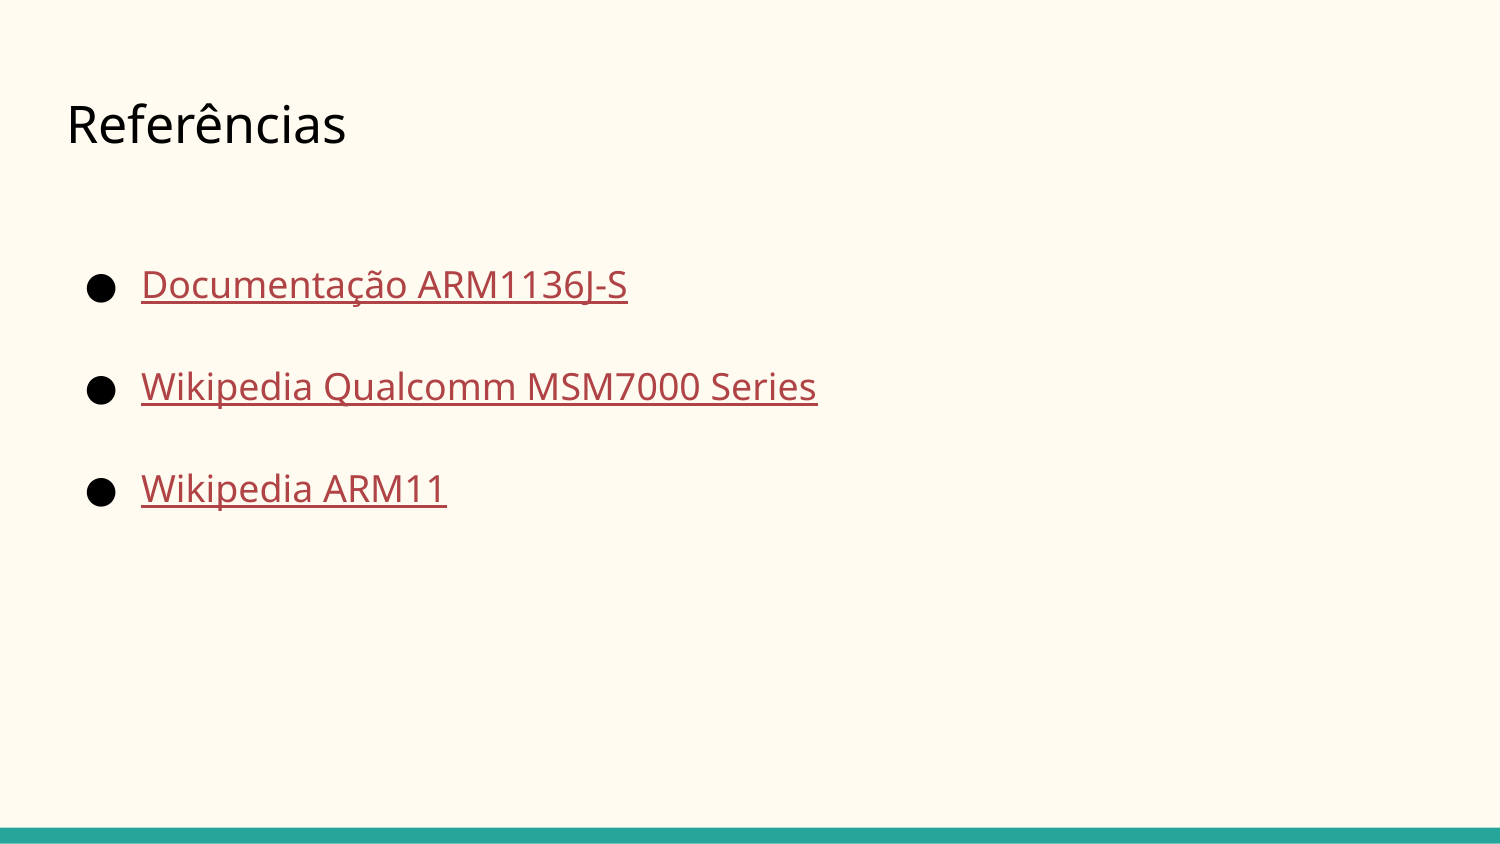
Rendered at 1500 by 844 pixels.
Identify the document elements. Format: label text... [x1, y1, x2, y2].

list Documentação ARM1136J-S Wikipedia Qualcomm MSM7000 Series Wikipedia ARM11 [51, 192, 1449, 750]
title Referências [51, 72, 1449, 174]
